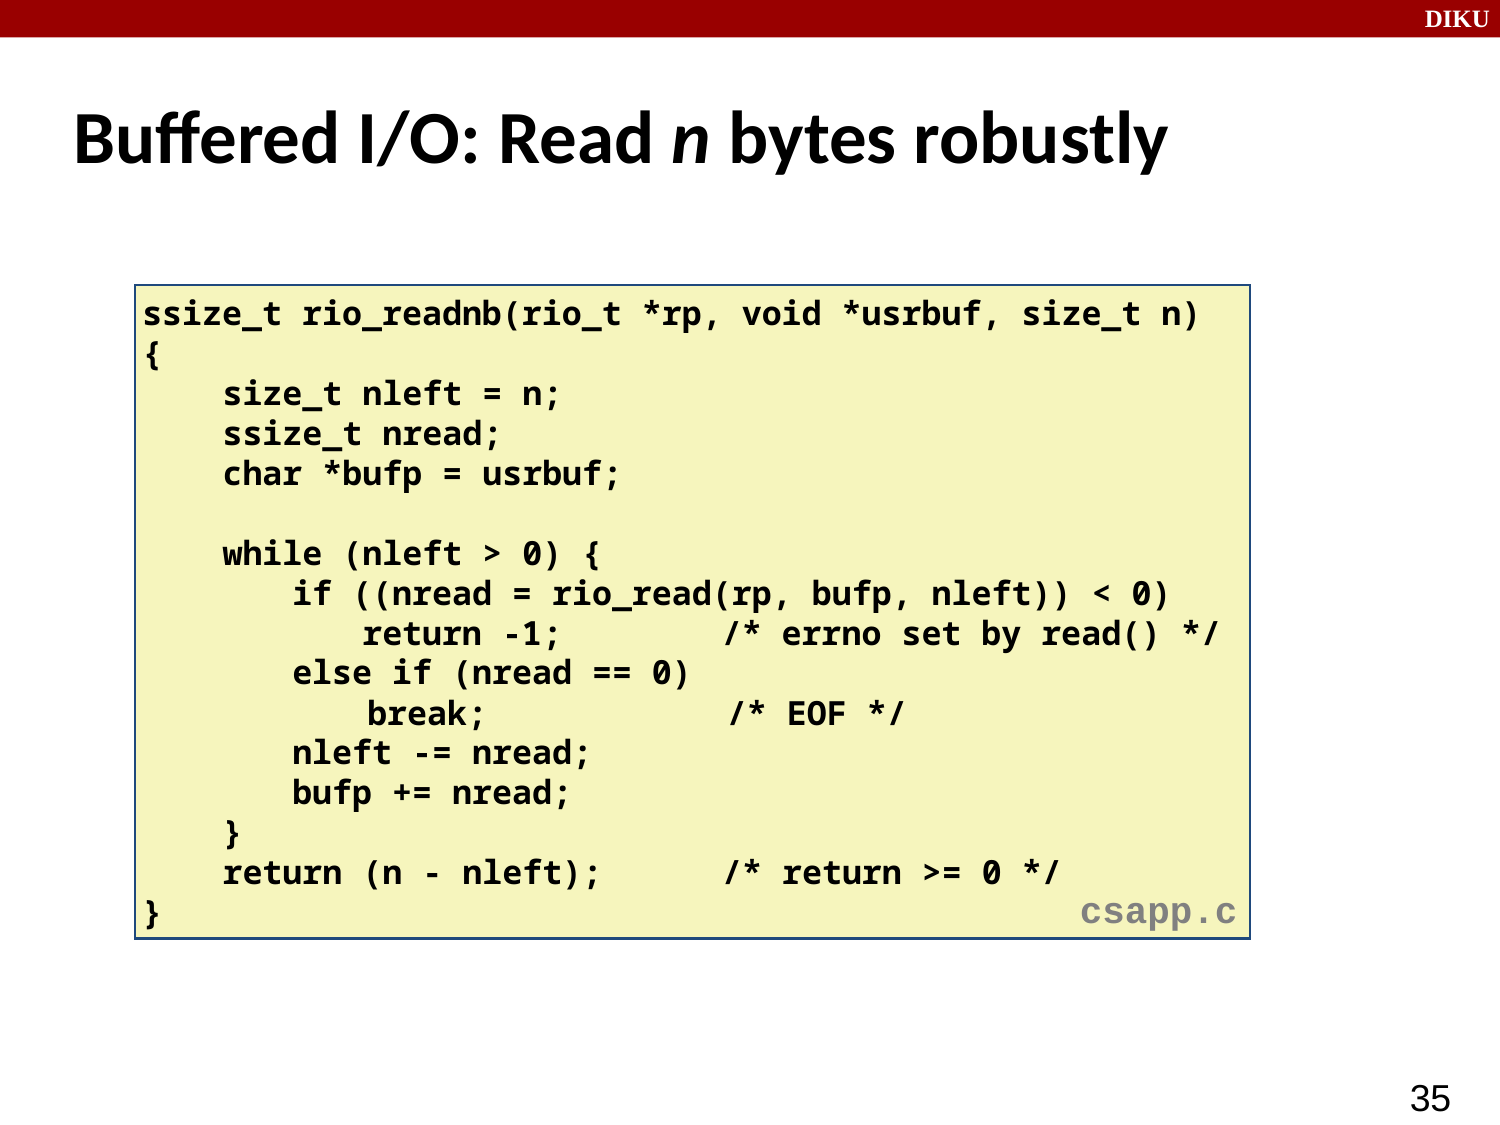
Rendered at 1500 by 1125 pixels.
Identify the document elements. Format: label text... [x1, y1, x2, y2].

text_box ssize_t rio_readnb(rio_t *rp, void *usrbuf, size_t n) { size_t nleft = n; ssize_t nread; char *bufp = usrbuf; while (nleft > 0) { if ((nread = rio_read(rp, bufp, nleft)) < 0) return -1; /* errno set by read() */ else if (nread == 0) break; /* EOF */ nleft -= nread; bufp += nread; } return (n - nleft); /* return >= 0 */ } [134, 285, 1250, 939]
text_box csapp.c [1064, 878, 1253, 939]
text_box Buffered I/O: Read n bytes robustly [58, 71, 1304, 197]
